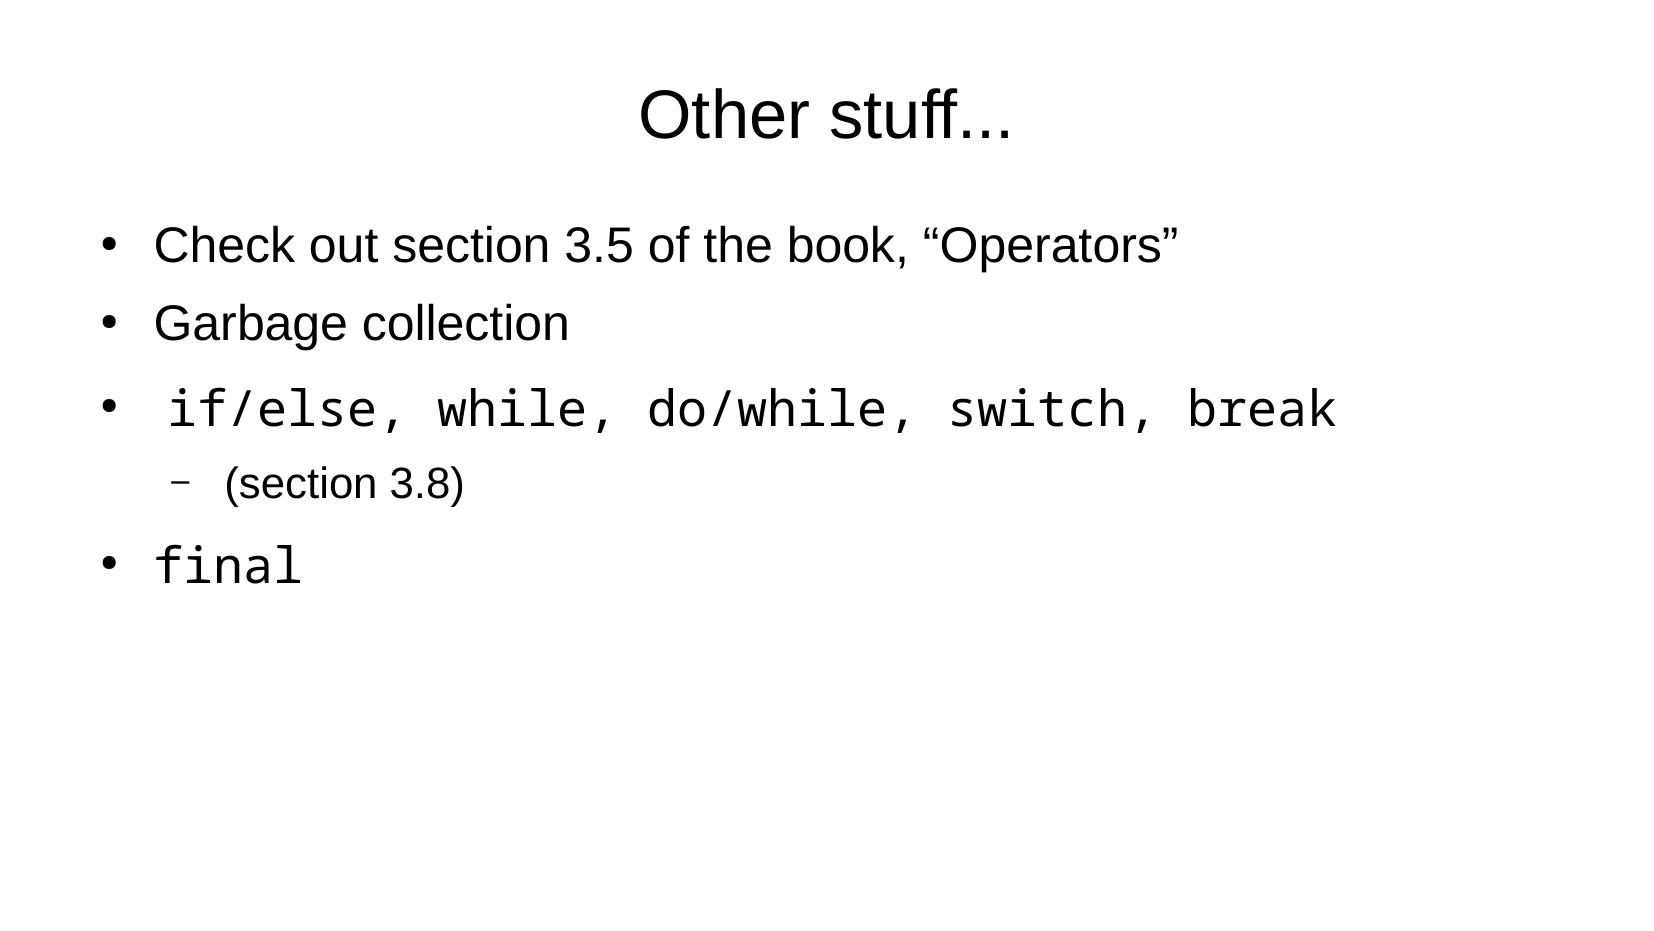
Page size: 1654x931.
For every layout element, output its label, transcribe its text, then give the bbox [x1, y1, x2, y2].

title Other stuff... [82, 37, 1571, 193]
list Check out section 3.5 of the book, “Operators” Garbage collection if/else, while, do/while, switch, break (section 3.8) final [82, 217, 1571, 758]
